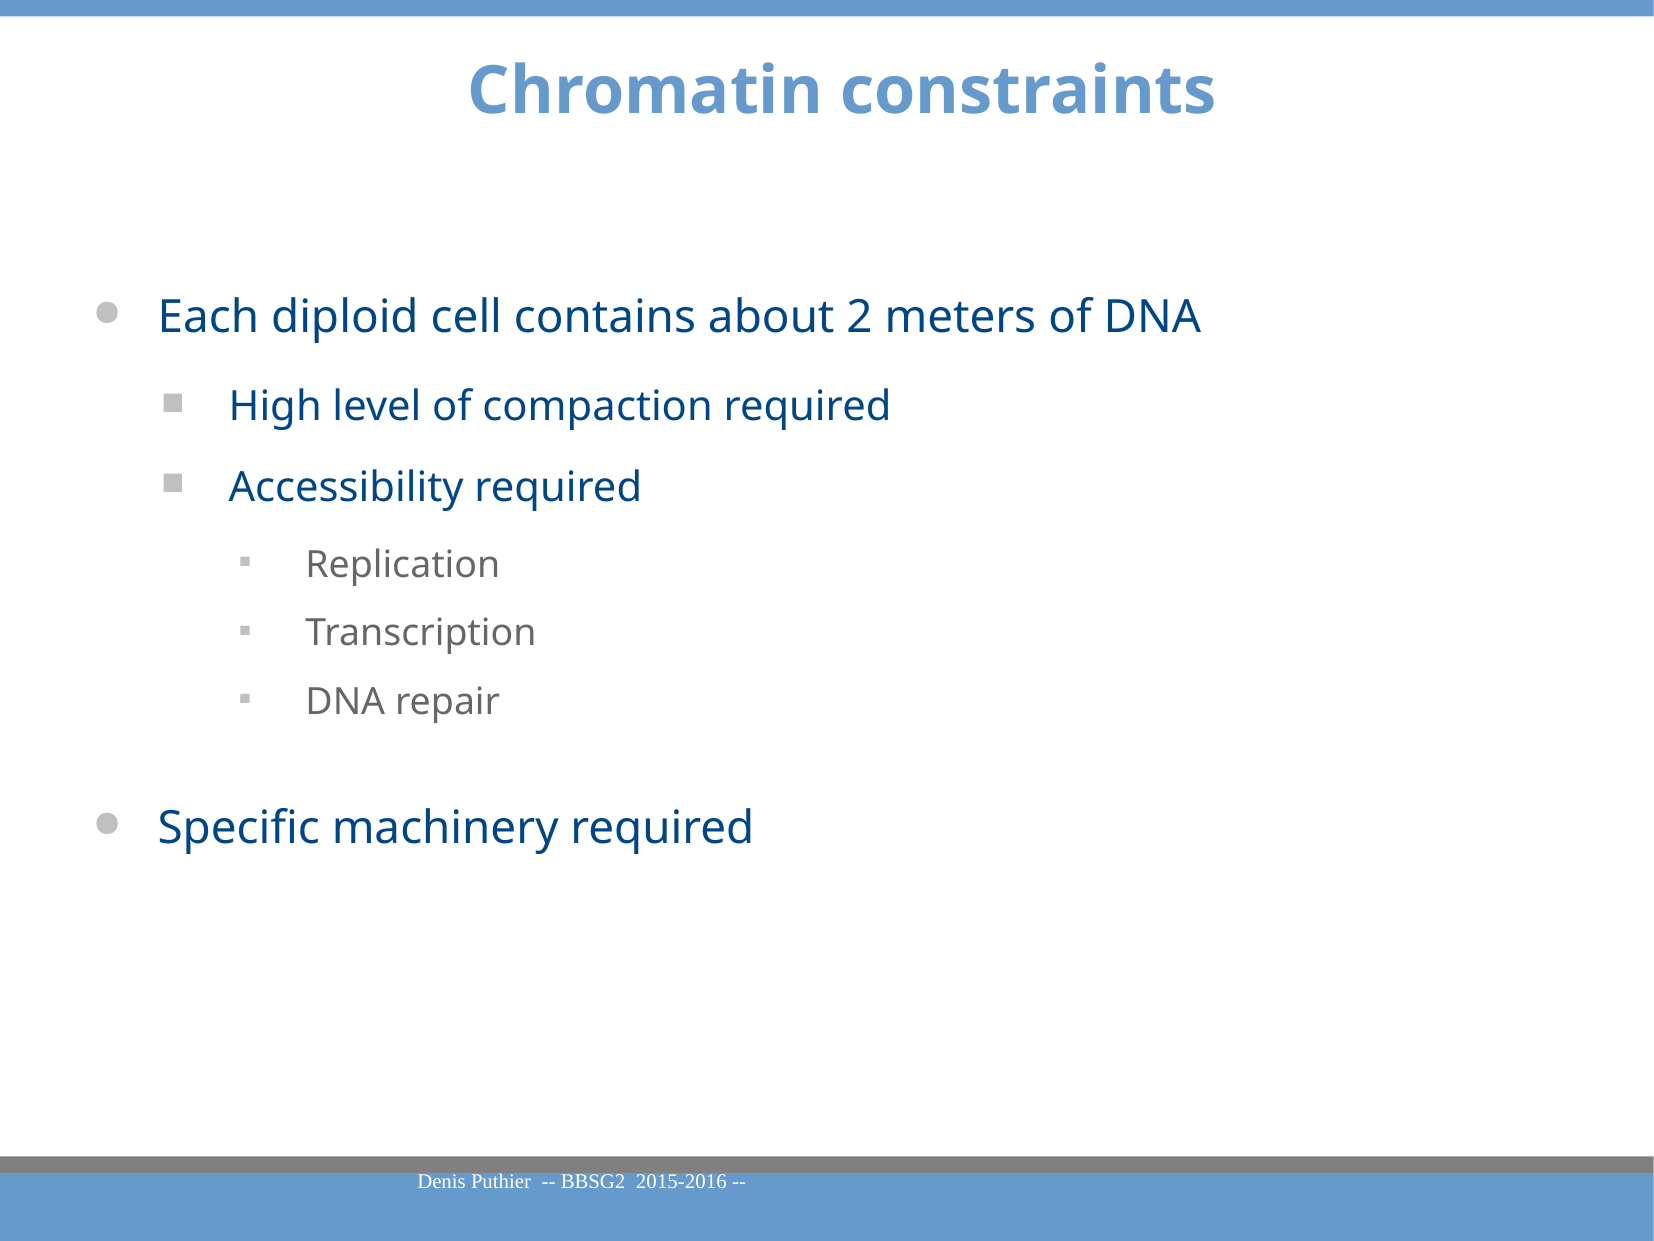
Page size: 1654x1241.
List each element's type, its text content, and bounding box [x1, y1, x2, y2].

list Each diploid cell contains about 2 meters of DNA High level of compaction required Accessibility required Replication Transcription DNA repair Specific machinery required [75, 283, 1564, 1088]
title Chromatin constraints [86, 37, 1576, 139]
